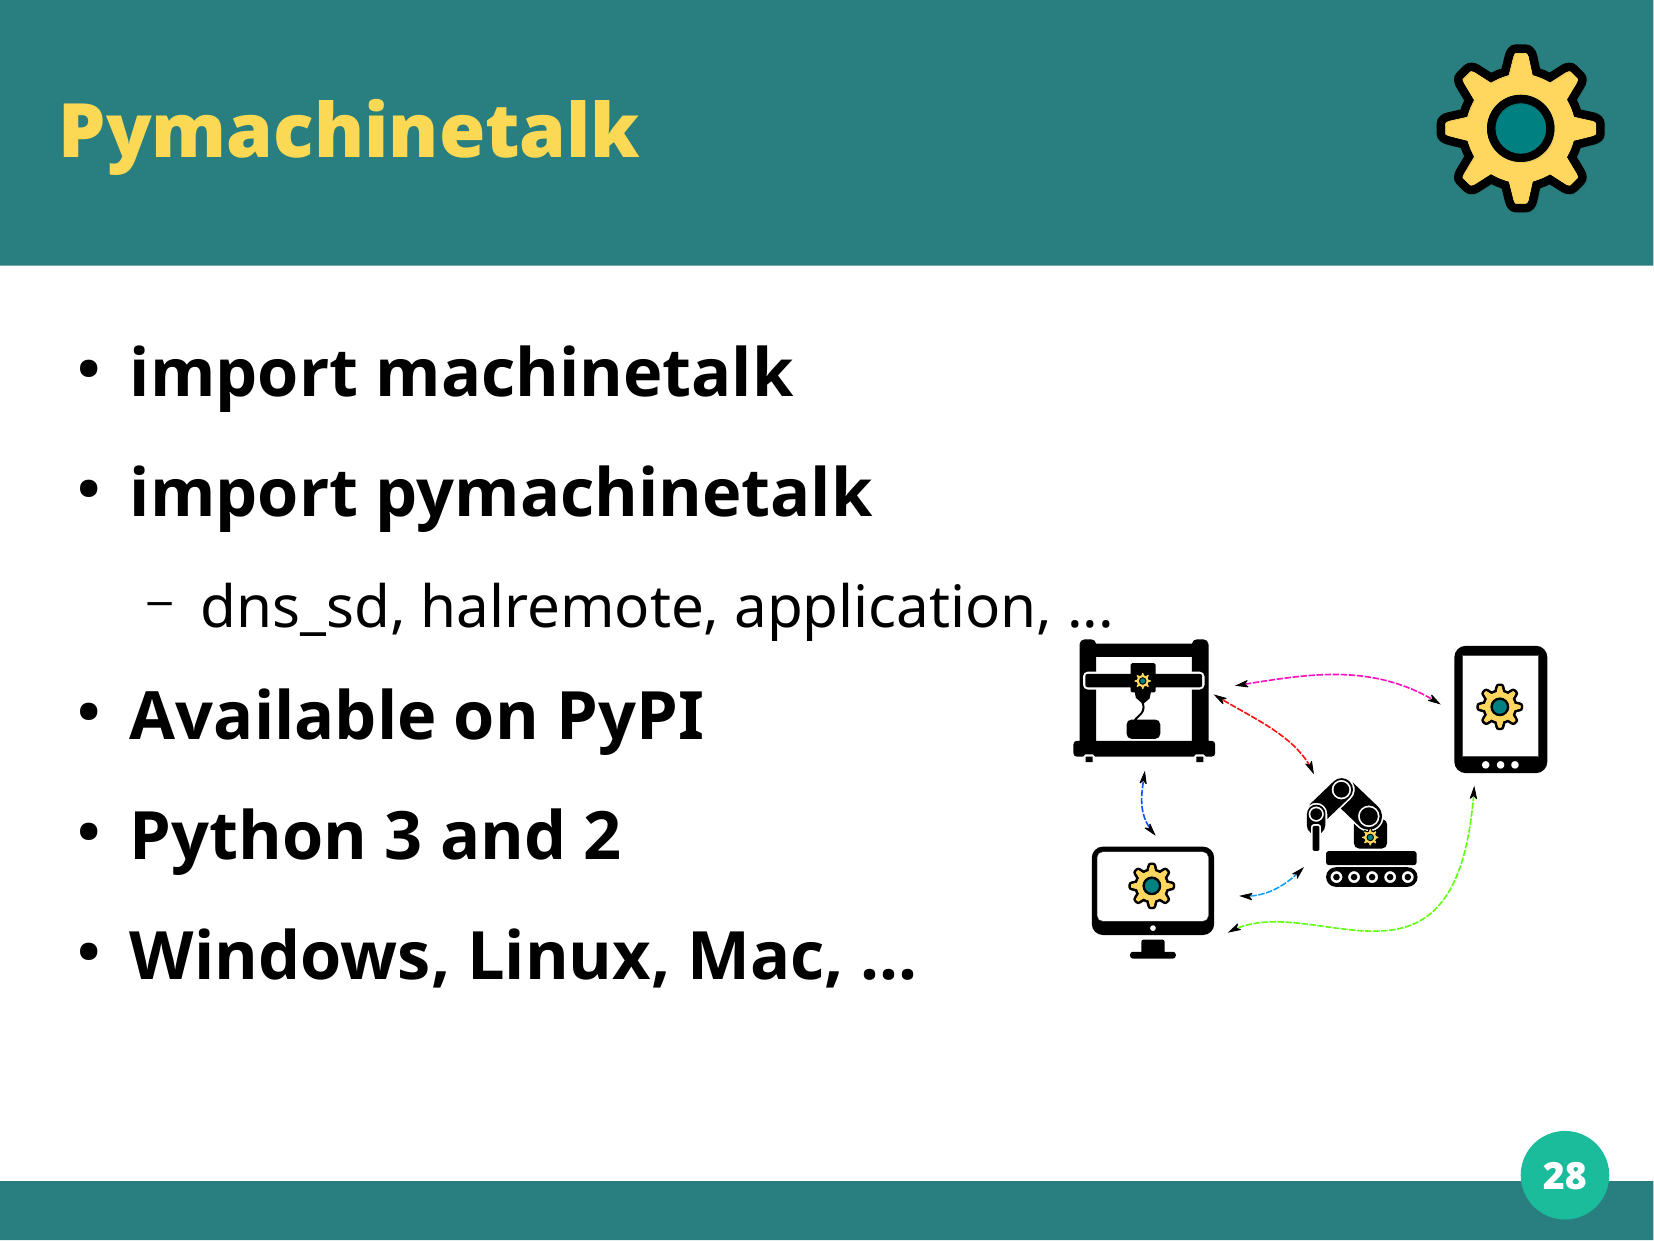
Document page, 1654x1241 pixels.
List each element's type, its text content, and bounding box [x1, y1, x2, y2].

picture [897, 507, 1654, 1111]
title Pymachinetalk [59, 49, 1595, 207]
list import machinetalk import pymachinetalk dns_sd, halremote, application, ... Available on PyPI Python 3 and 2 Windows, Linux, Mac, ... [59, 324, 1595, 1152]
